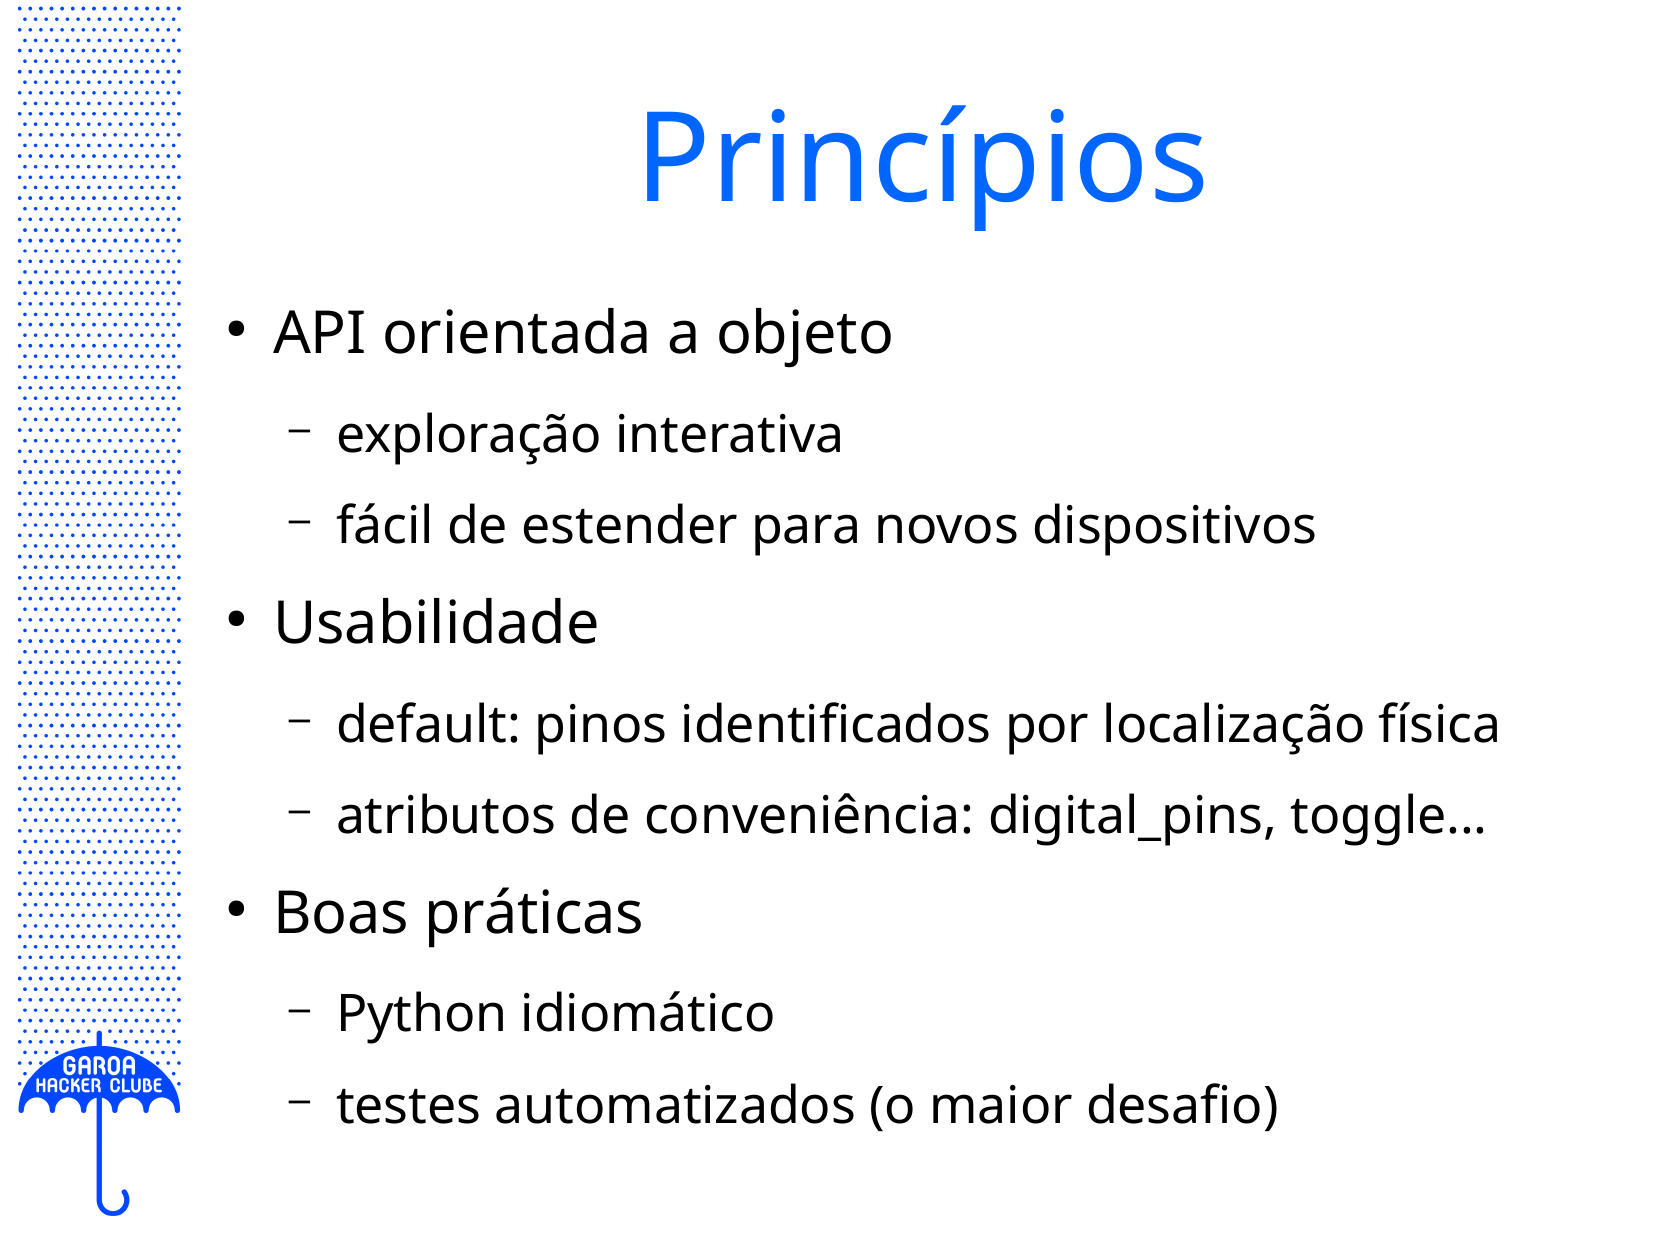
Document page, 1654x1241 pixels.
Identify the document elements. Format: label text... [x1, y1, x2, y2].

list API orientada a objeto exploração interativa fácil de estender para novos dispositivos Usabilidade default: pinos identificados por localização física atributos de conveniência: digital_pins, toggle... Boas práticas Python idiomático testes automatizados (o maior desafio) [210, 290, 1636, 1156]
picture [17, 0, 181, 1216]
title Princípios [210, 49, 1636, 257]
